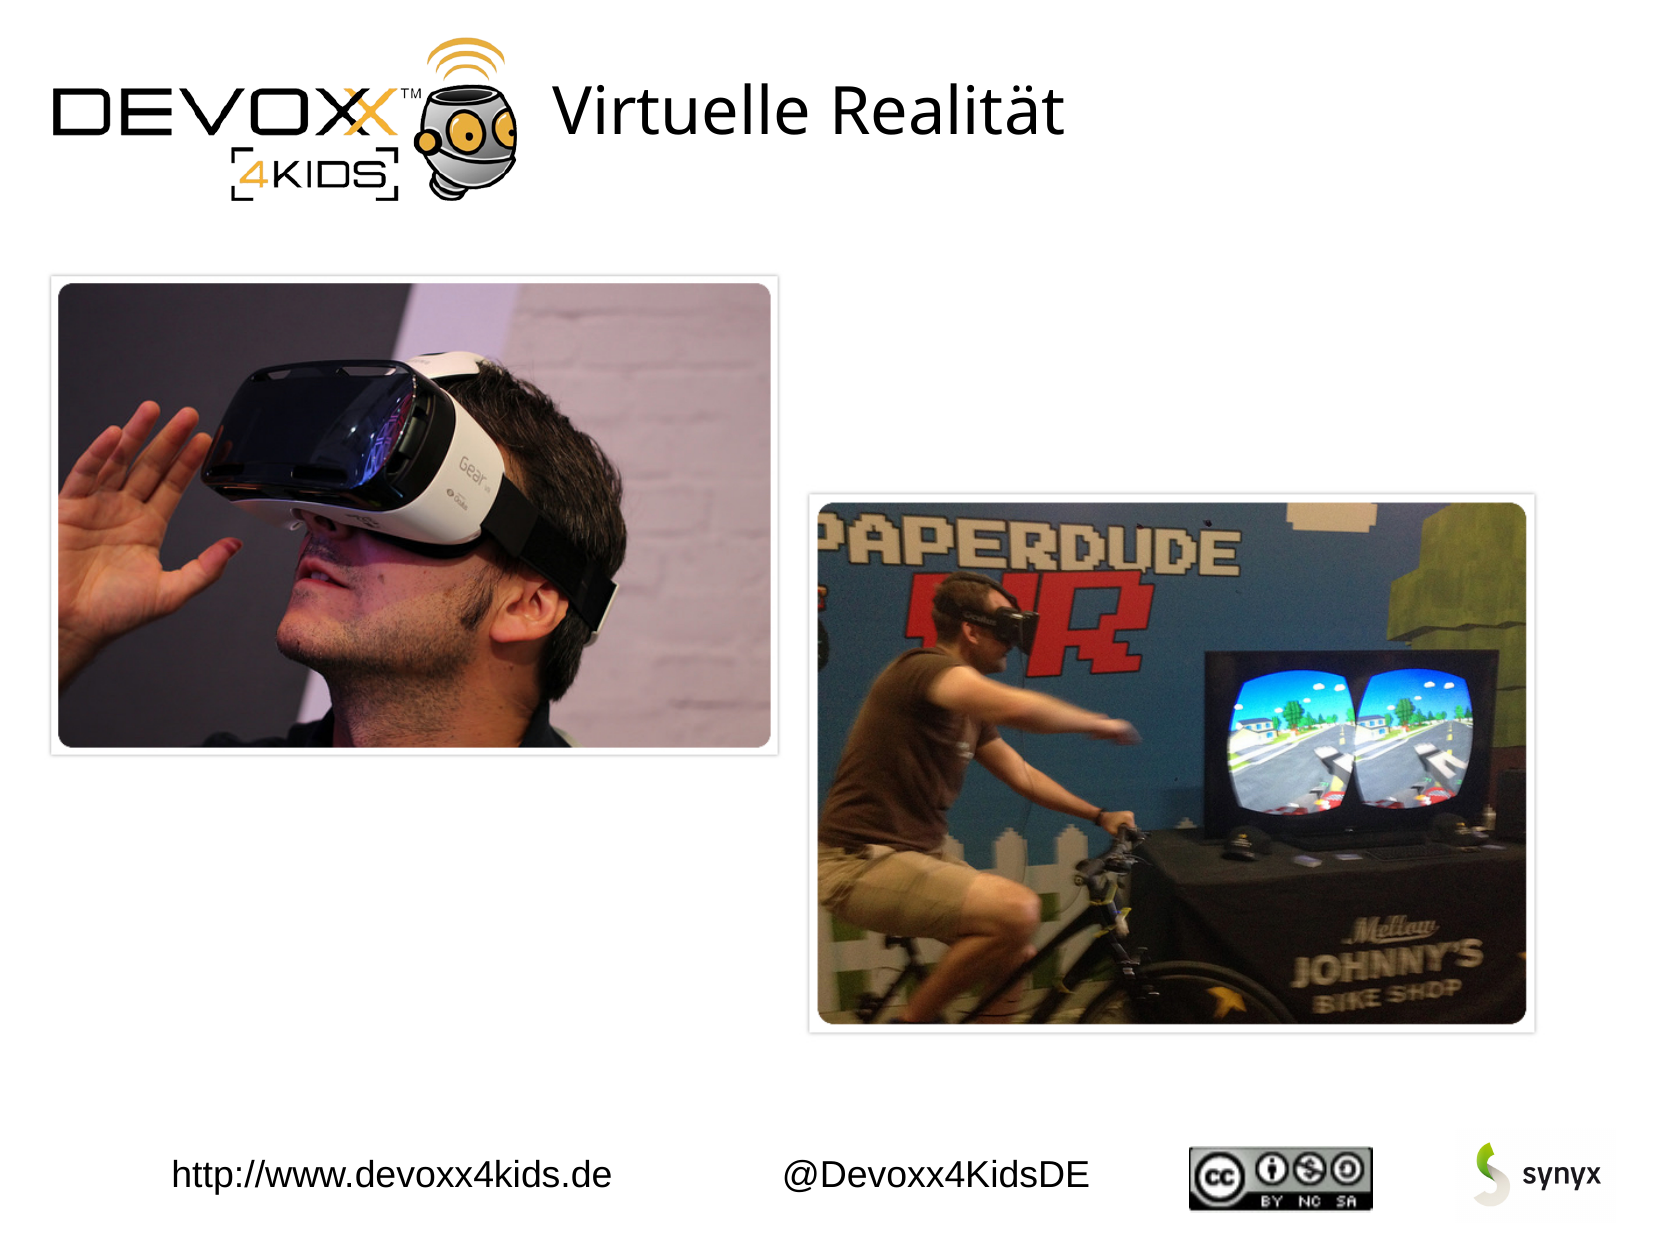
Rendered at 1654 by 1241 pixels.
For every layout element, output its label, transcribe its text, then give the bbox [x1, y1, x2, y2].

picture [53, 37, 517, 201]
picture [42, 267, 787, 764]
picture [799, 484, 1545, 1043]
picture [1189, 1146, 1373, 1213]
picture [1455, 1128, 1616, 1223]
title Virtuelle Realität [537, 60, 1595, 302]
